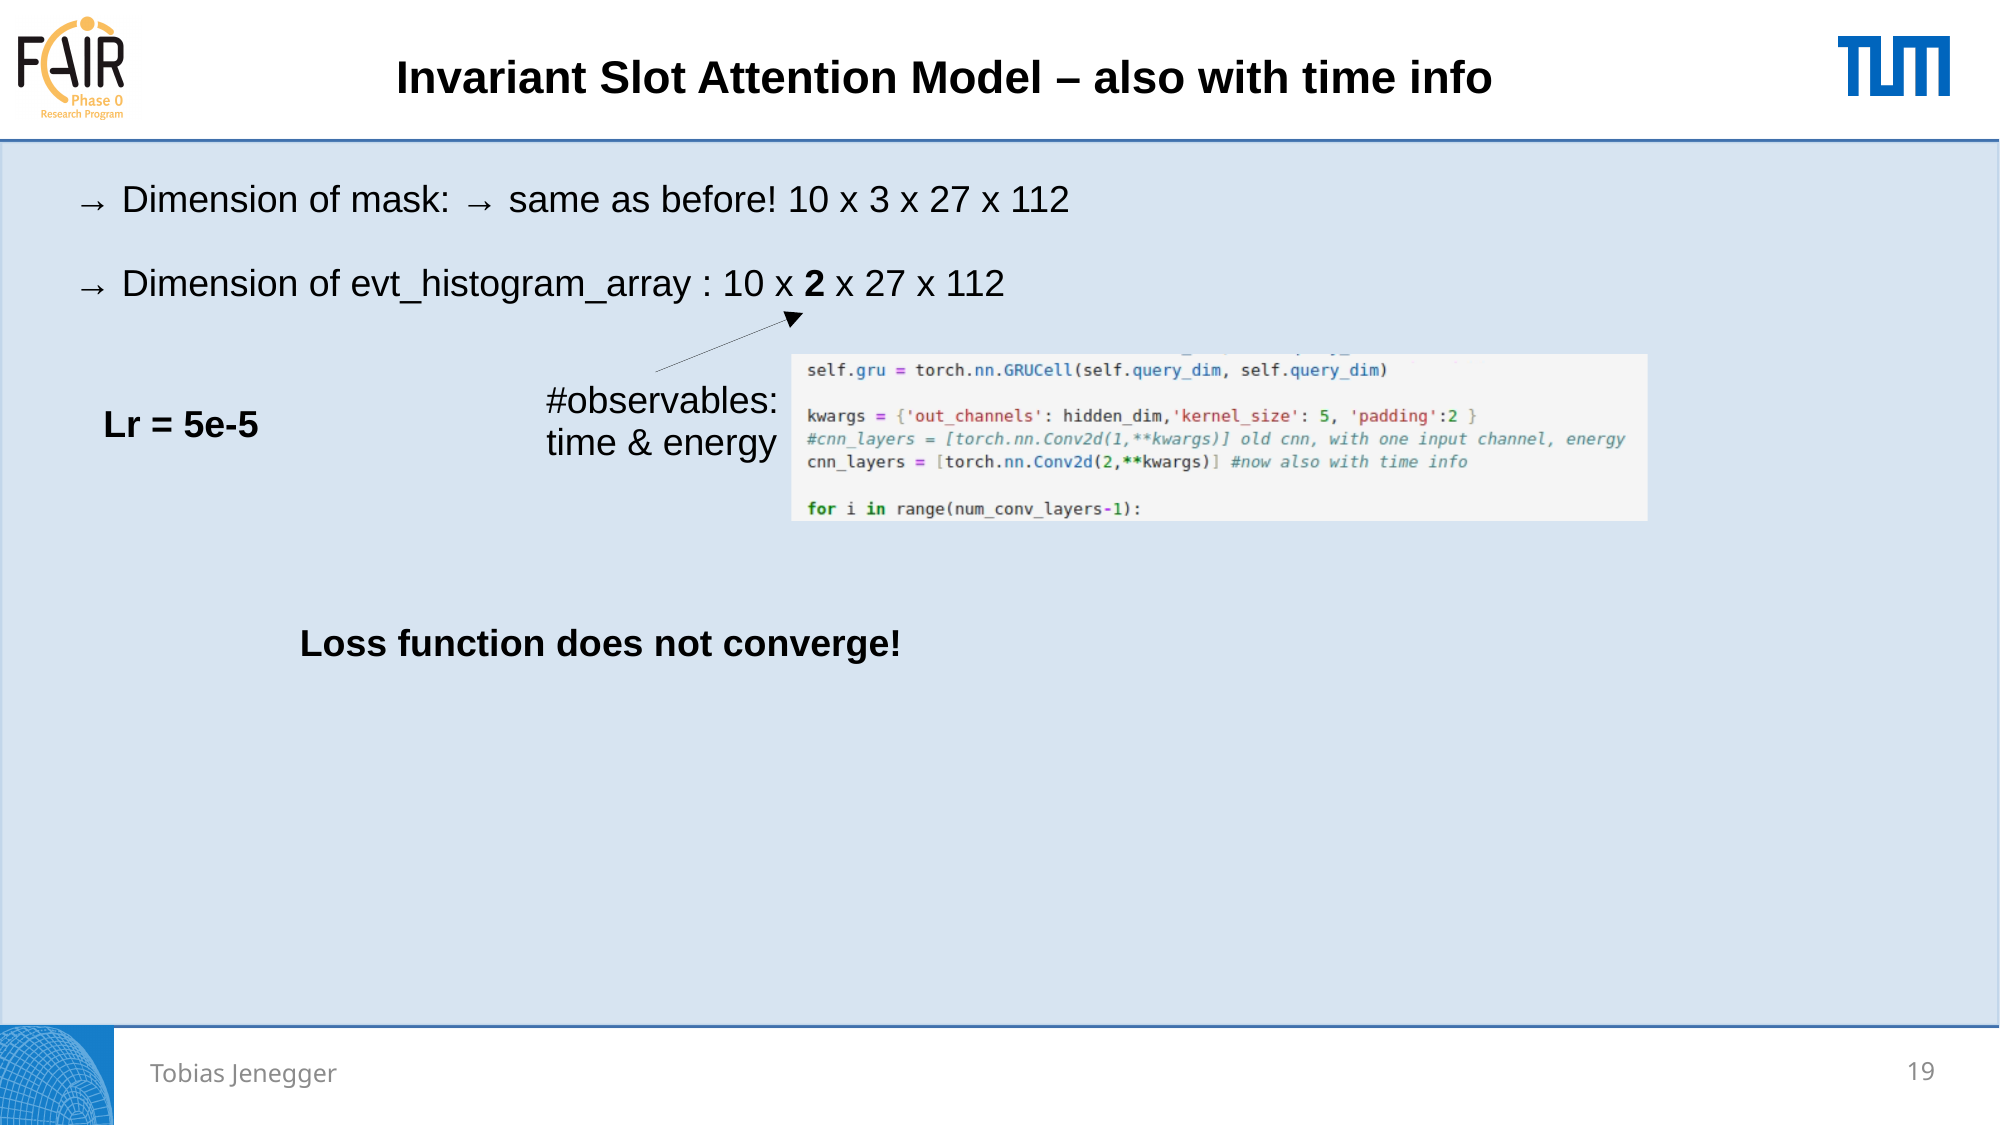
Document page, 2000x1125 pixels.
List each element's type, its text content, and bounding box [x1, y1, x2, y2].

text_box Invariant Slot Attention Model – also with time info [300, 45, 1591, 112]
text_box #observables: time & energy [531, 372, 791, 471]
picture [15, 15, 142, 120]
text_box Loss function does not converge! [285, 615, 1711, 672]
text_box Lr = 5e-5 [88, 395, 532, 453]
picture [0, 1025, 114, 1125]
picture [791, 354, 1648, 521]
text_box → Dimension of mask: → same as before! 10 x 3 x 27 x 112 → Dimension of evt_histogram_array : 10 x 2 x 27 x 112 [59, 171, 1329, 355]
picture [1838, 36, 1950, 96]
